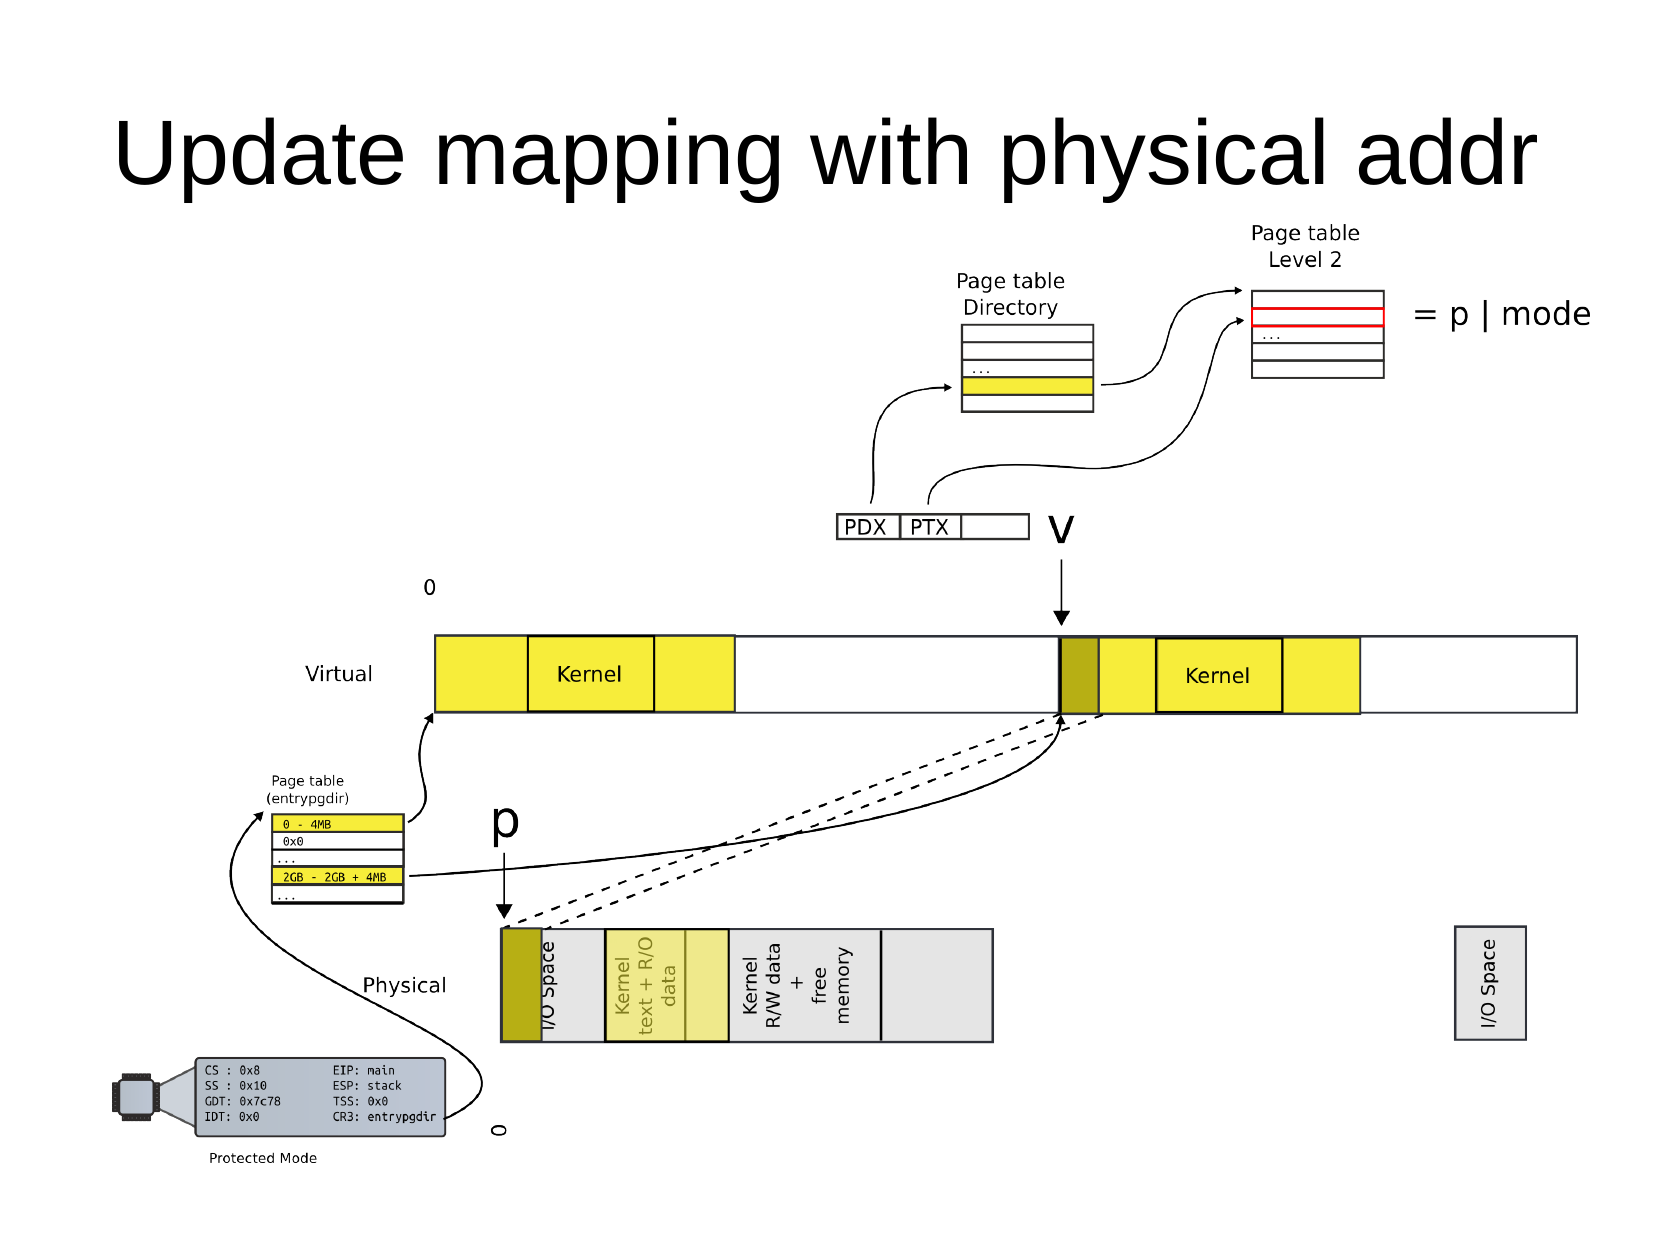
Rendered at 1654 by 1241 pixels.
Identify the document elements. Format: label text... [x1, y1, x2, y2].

picture [112, 224, 1590, 1163]
title Update mapping with physical addr [82, 49, 1571, 257]
